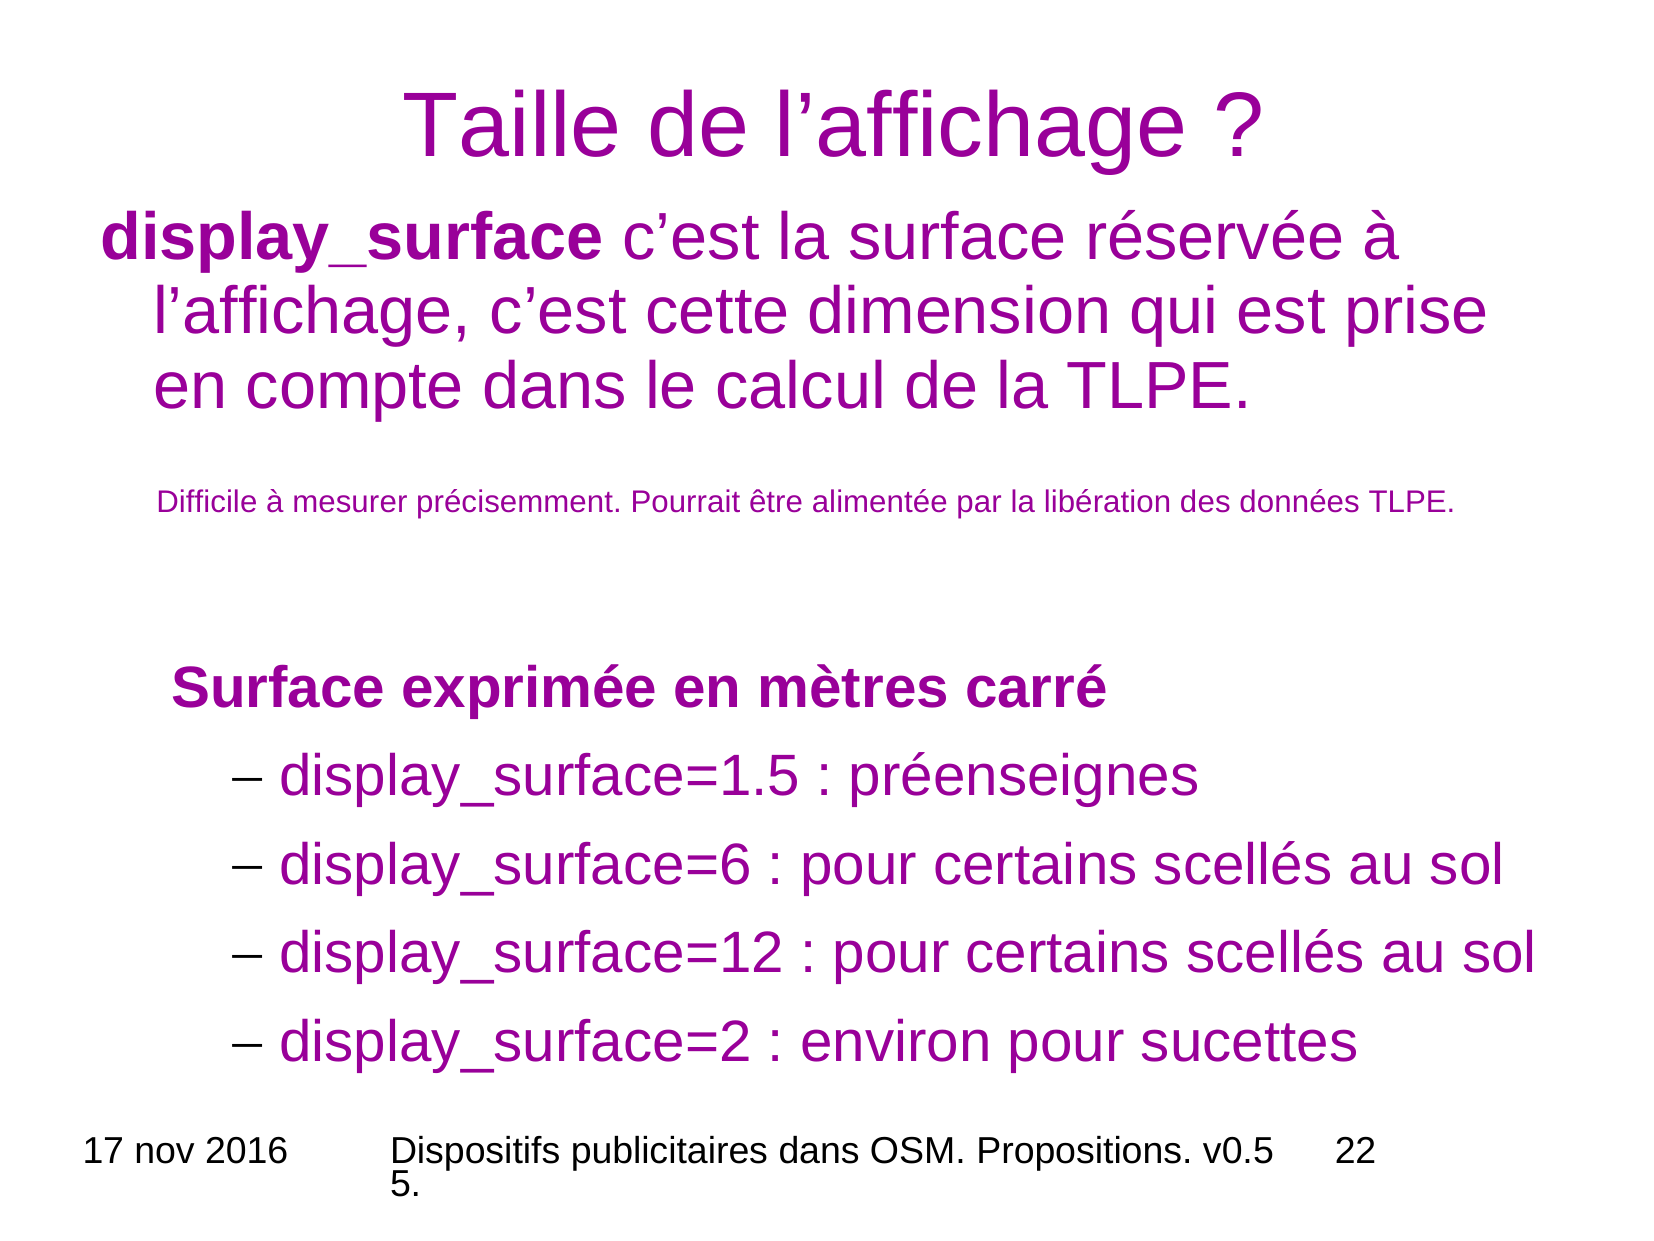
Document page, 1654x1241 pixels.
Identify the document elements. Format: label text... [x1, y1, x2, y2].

title Taille de l’affichage ? [90, 19, 1579, 225]
list display_surface c’est la surface réservée à l’affichage, c’est cette dimension qui est prise en compte dans le calcul de la TLPE. Difficile à mesurer précisemment. Pourrait être alimentée par la libération des données TLPE. Surface exprimée en mètres carré display_surface=1.5 : préenseignes display_surface=6 : pour certains scellés au sol display_surface=12 : pour certains scellés au sol display_surface=2 : environ pour sucettes [82, 195, 1571, 1096]
